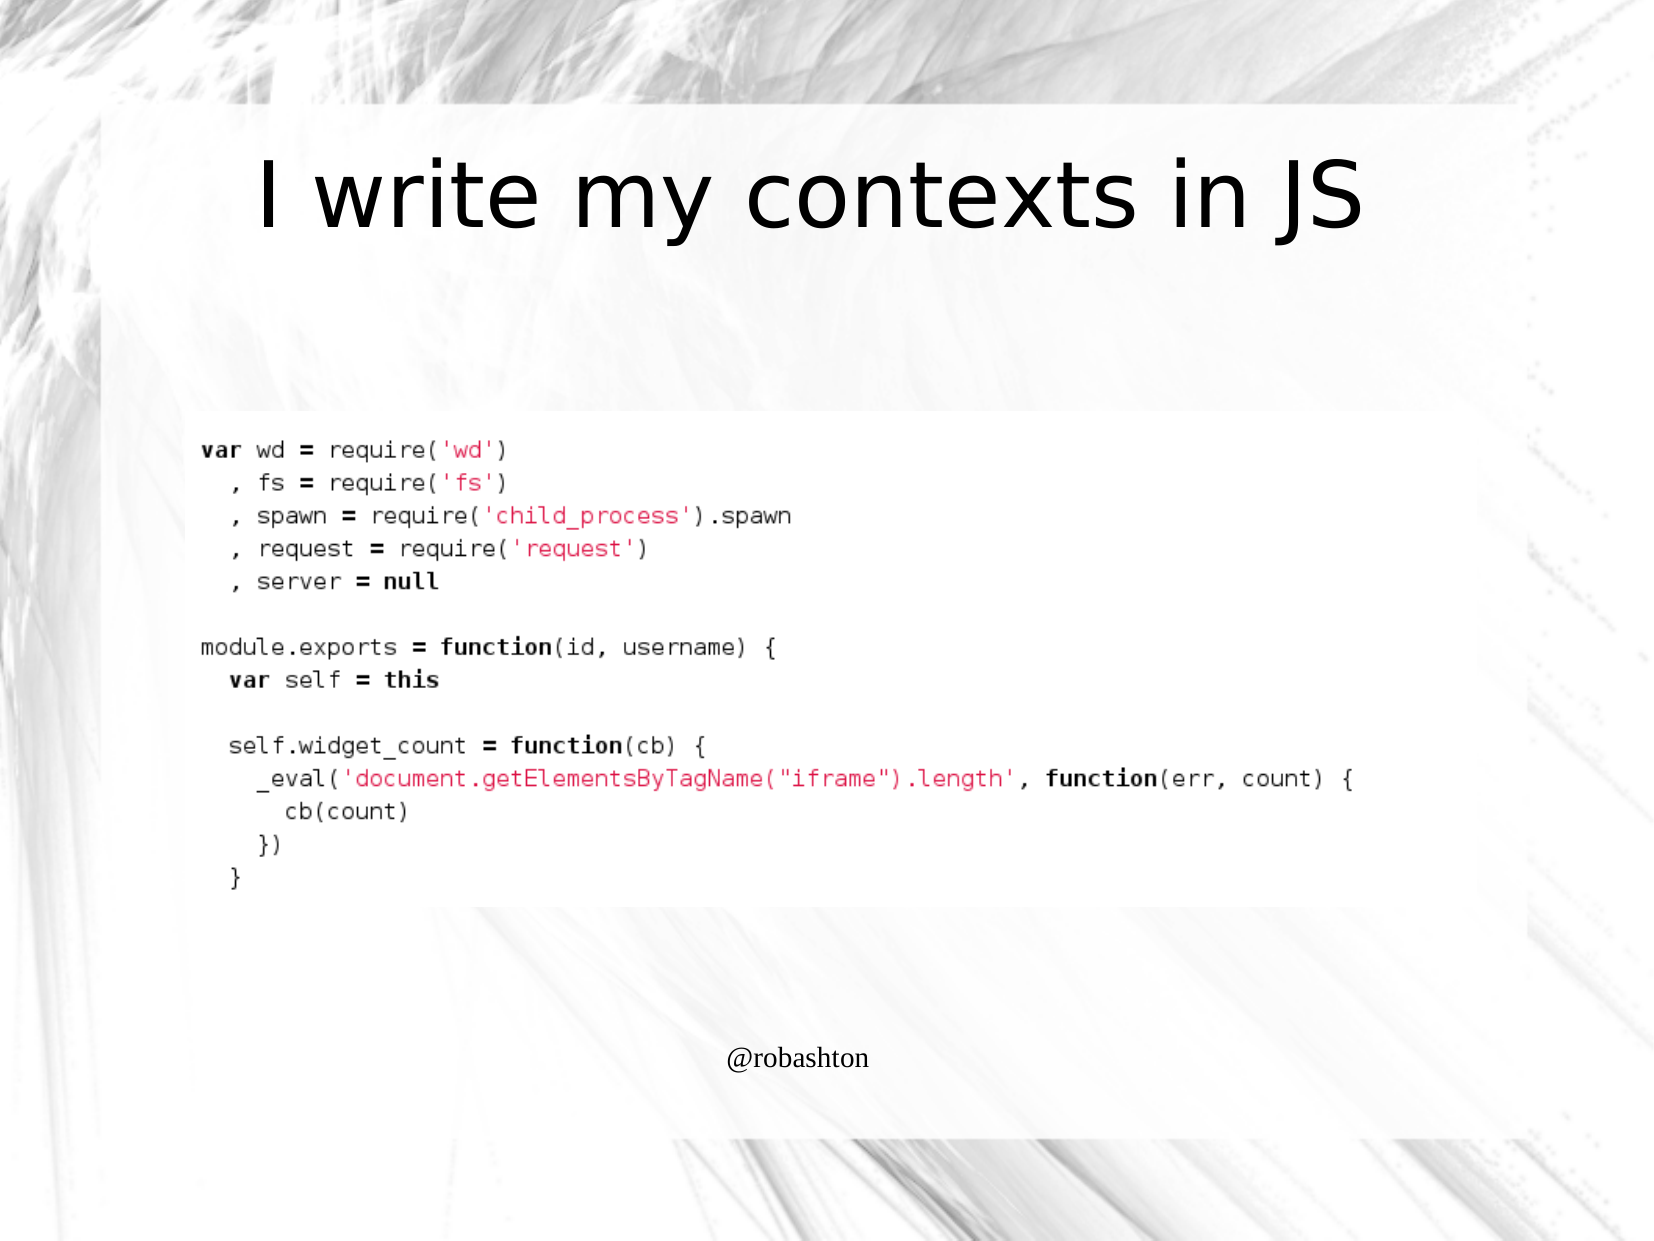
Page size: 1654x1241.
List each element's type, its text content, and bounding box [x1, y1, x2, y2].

title I write my contexts in JS [118, 112, 1506, 281]
picture [0, 0, 1654, 1241]
